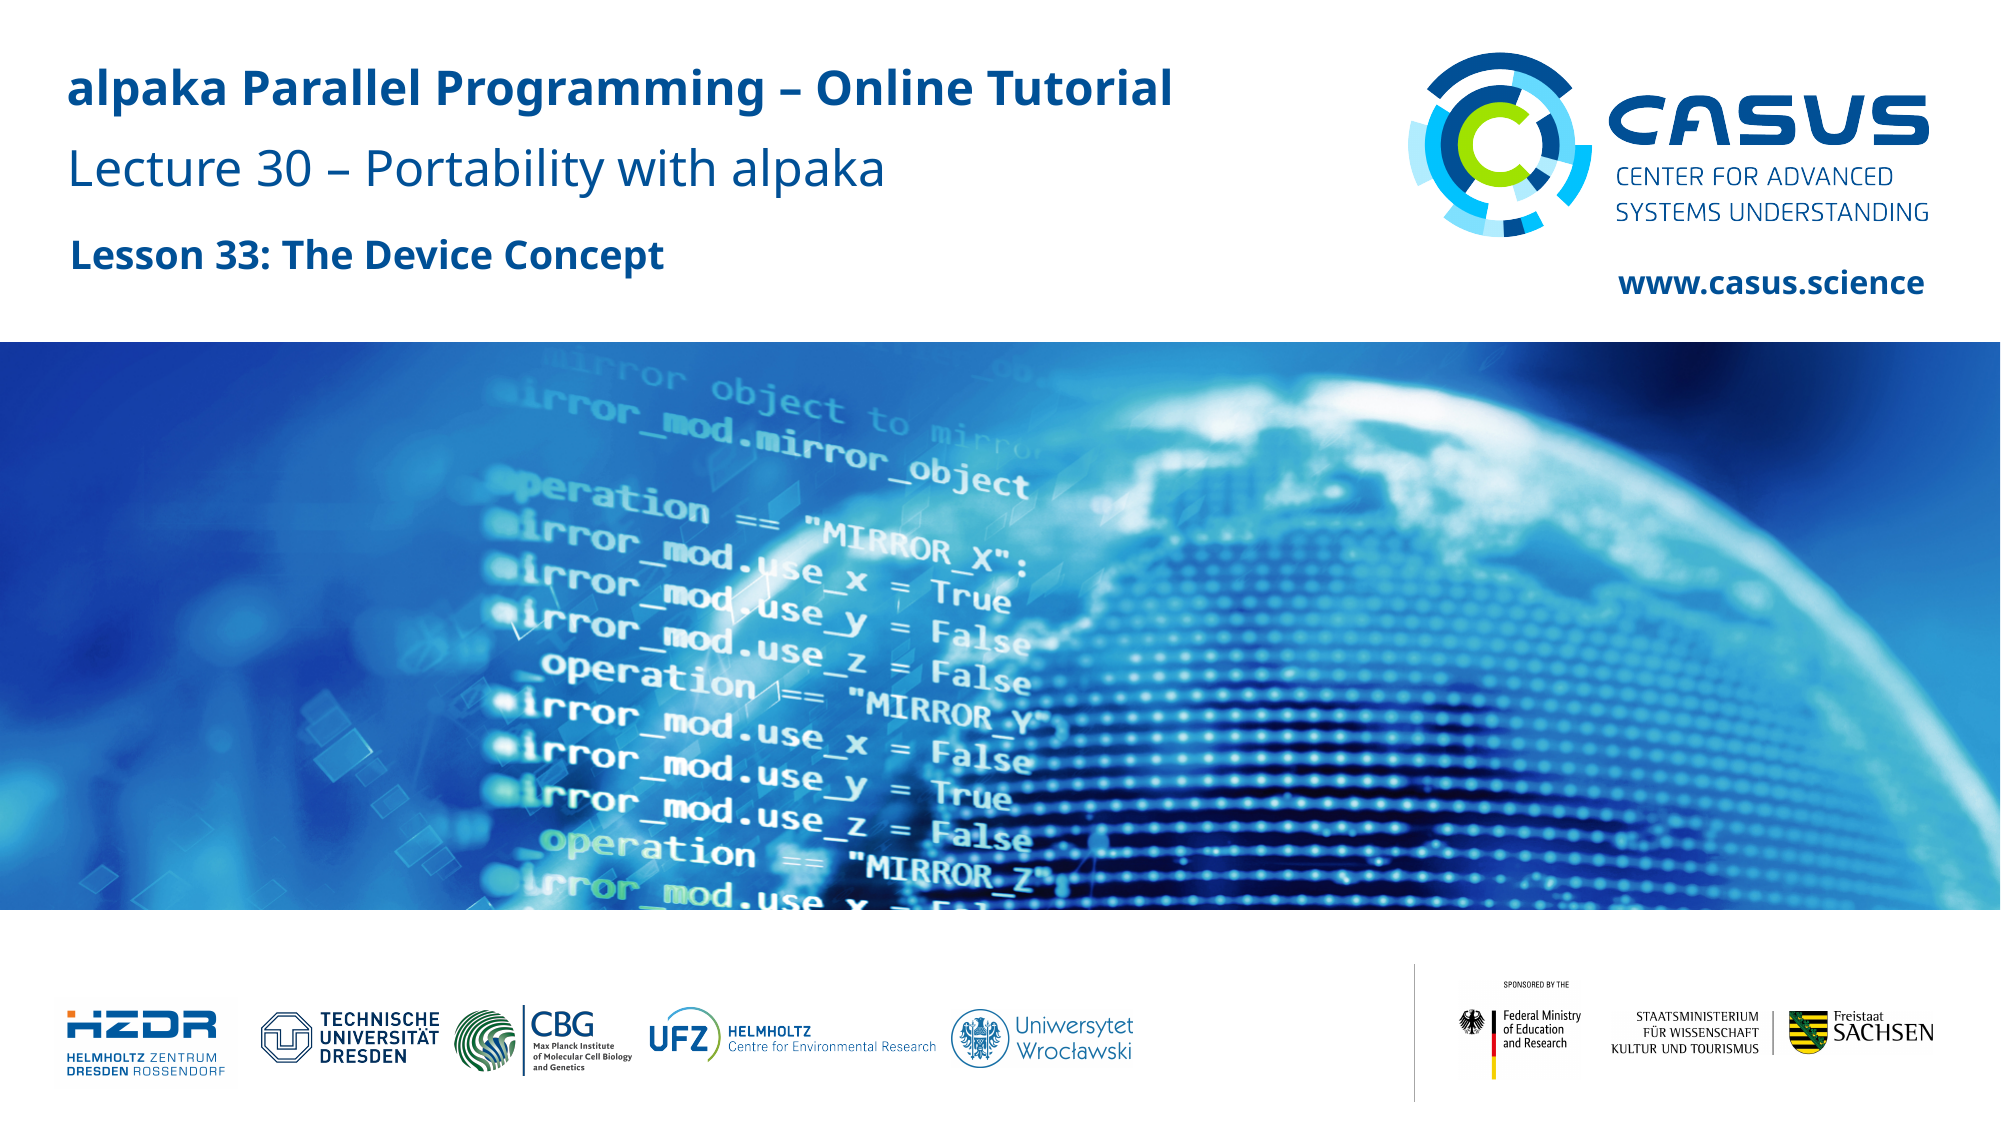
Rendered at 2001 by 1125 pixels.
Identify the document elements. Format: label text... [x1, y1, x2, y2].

subtitle Lecture 30 – Portability with alpaka [67, 132, 1390, 202]
picture [261, 1012, 439, 1063]
picture [0, 342, 2001, 910]
title alpaka Parallel Programming – Online Tutorial [66, 53, 1389, 122]
text_box Lesson 33: The Device Concept [54, 220, 1377, 289]
picture [54, 997, 238, 1089]
picture [1458, 980, 1581, 1080]
picture [454, 982, 1133, 1084]
picture [1611, 1011, 1933, 1055]
picture [1408, 52, 1929, 238]
